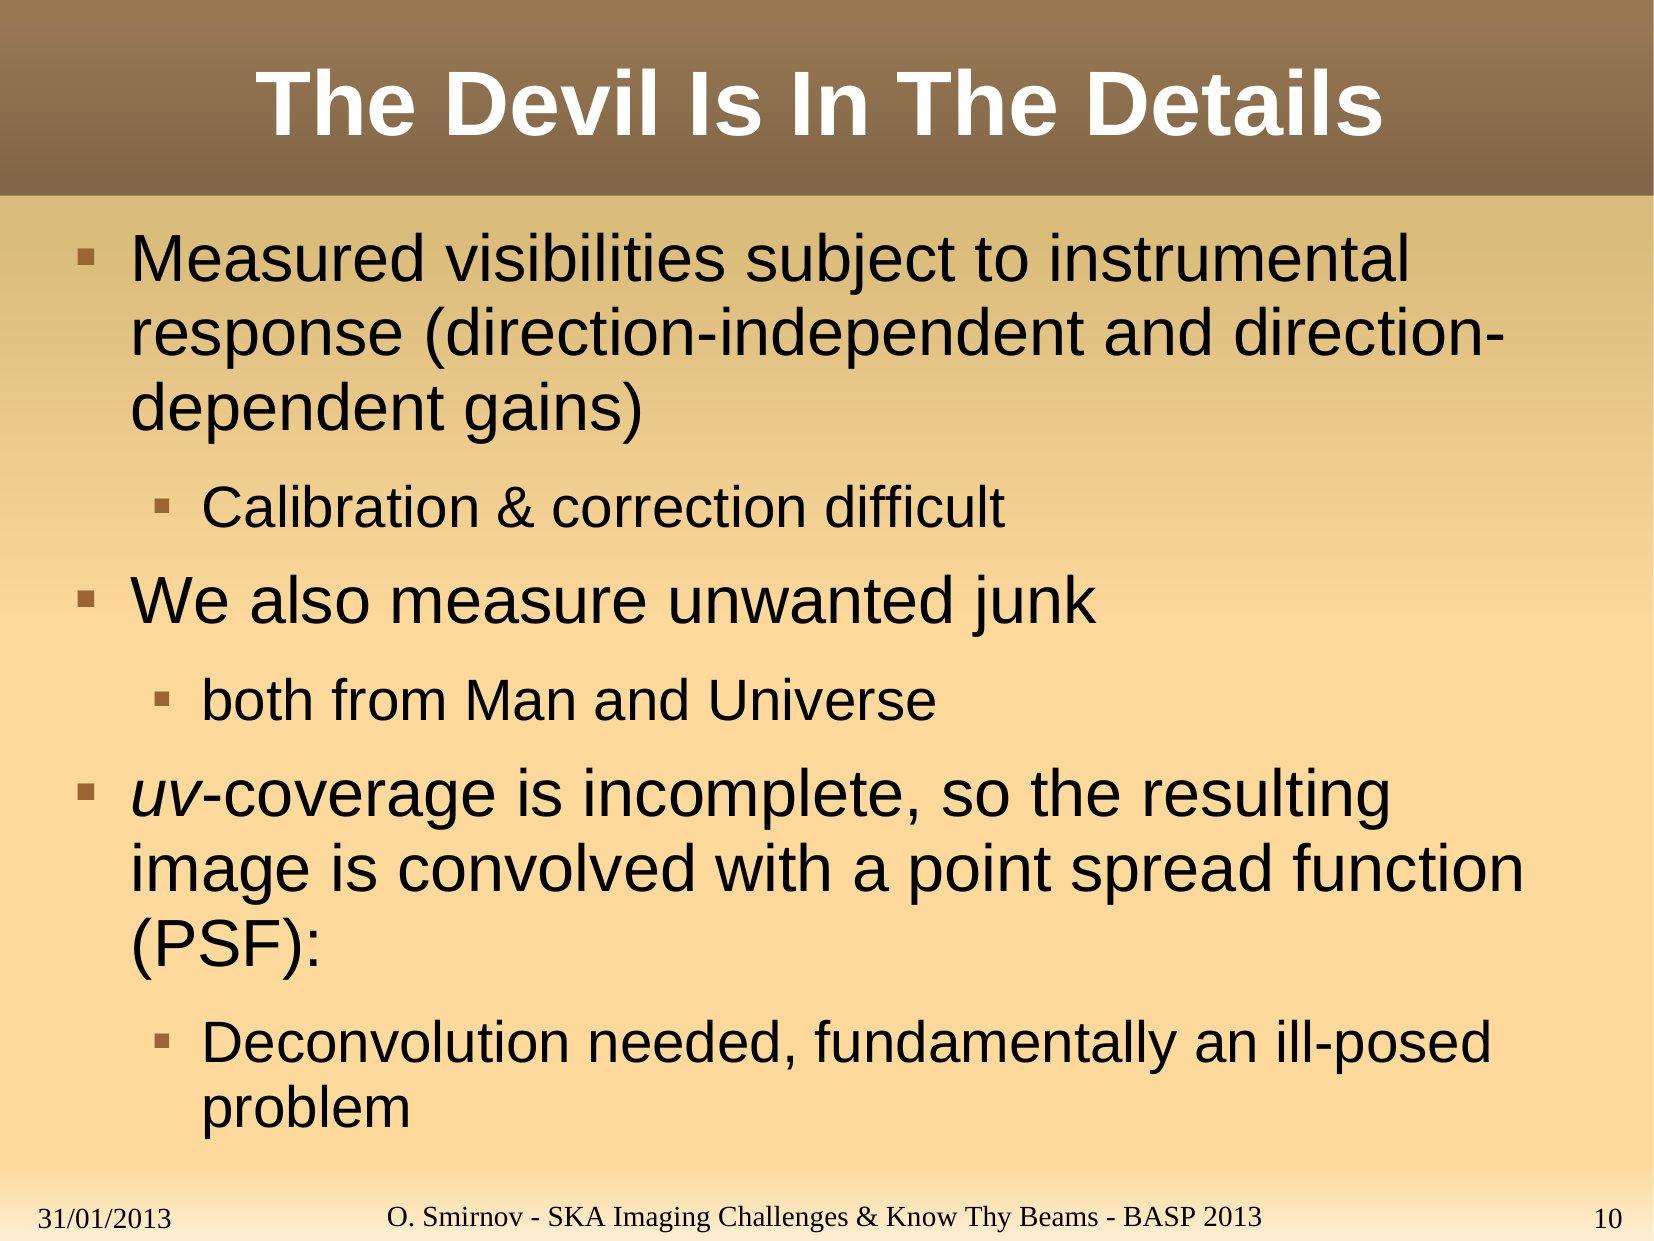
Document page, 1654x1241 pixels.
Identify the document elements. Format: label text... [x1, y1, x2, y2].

picture [0, 0, 1654, 1241]
list Measured visibilities subject to instrumental response (direction-independent and direction-dependent gains) Calibration & correction difficult We also measure unwanted junk both from Man and Universe uv-coverage is incomplete, so the resulting image is convolved with a point spread function (PSF): Deconvolution needed, fundamentally an ill-posed problem [60, 220, 1549, 1141]
title The Devil Is In The Details [76, 0, 1565, 208]
